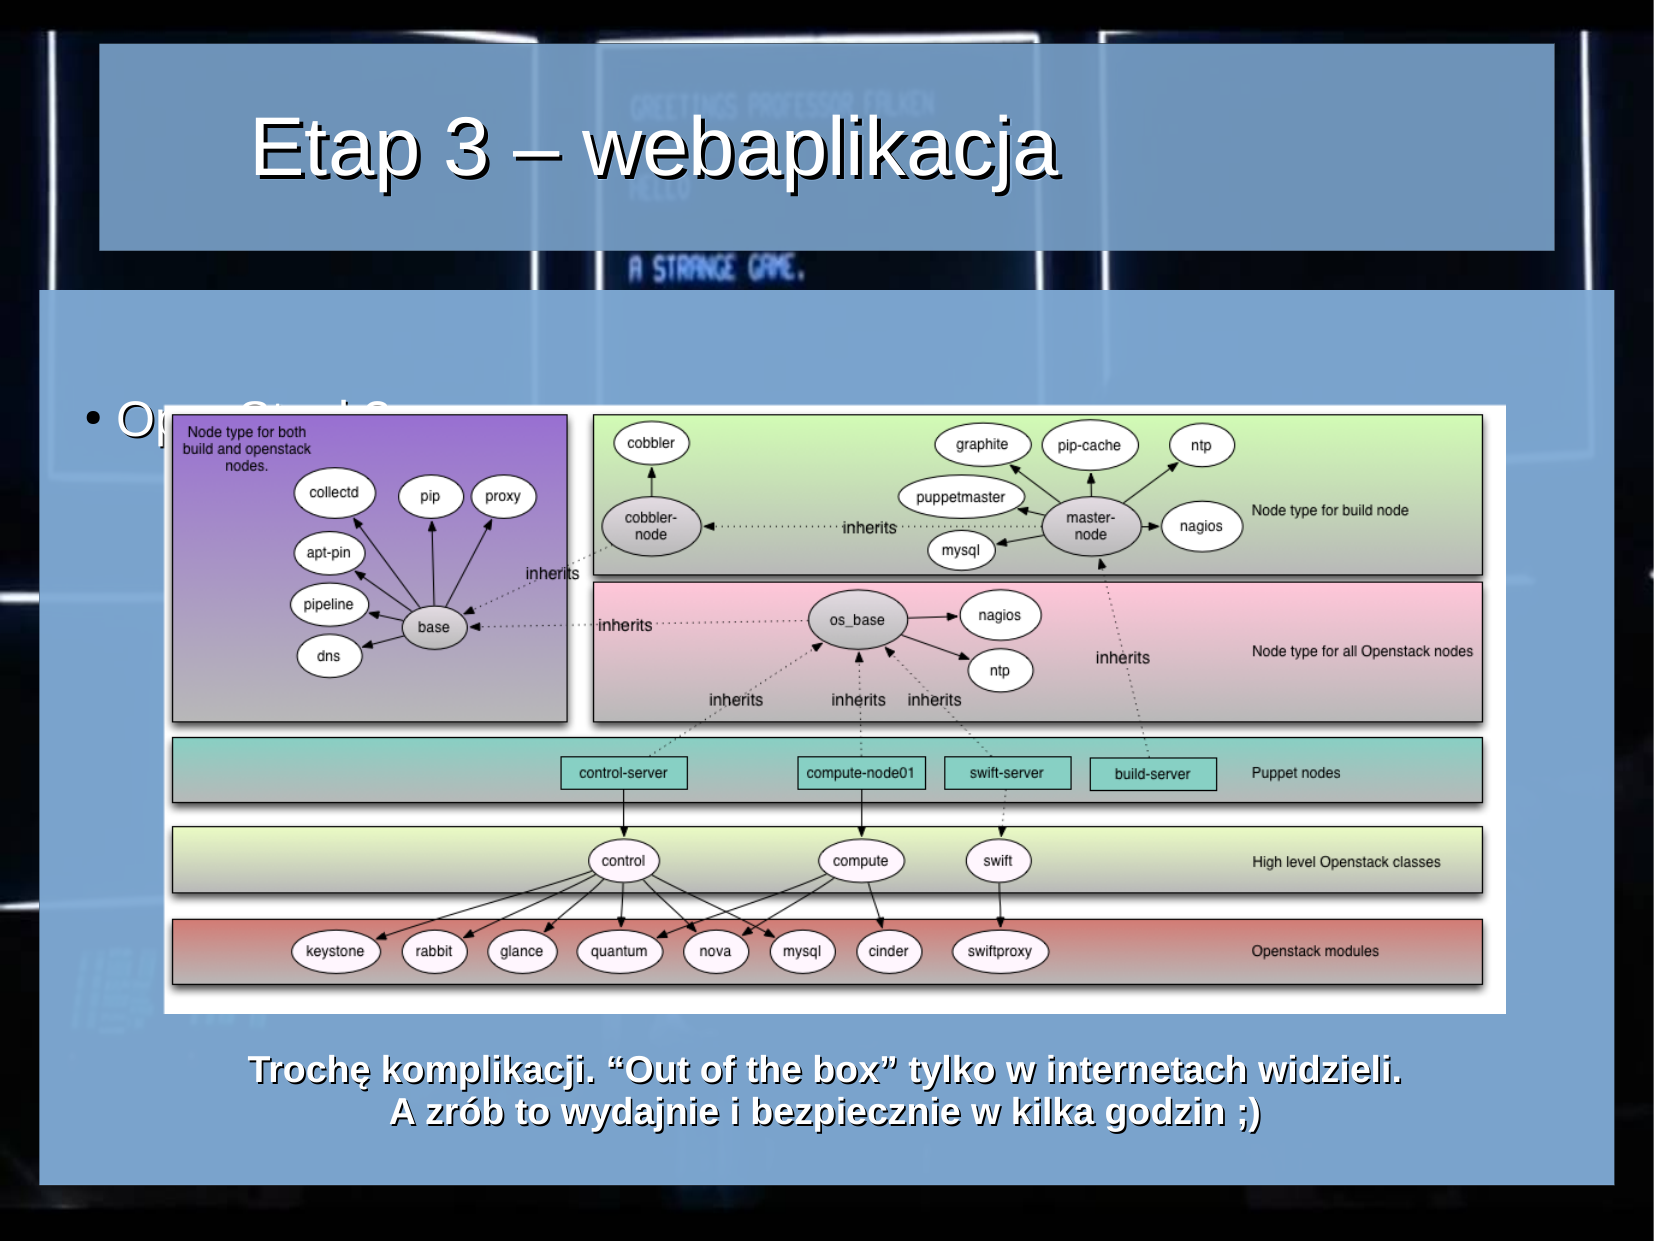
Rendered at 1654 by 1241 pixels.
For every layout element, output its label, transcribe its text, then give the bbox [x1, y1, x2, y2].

picture [0, 0, 1654, 1241]
text_box OpenStack? [39, 290, 1615, 1186]
text_box Trochę komplikacji. “Out of the box” tylko w internetach widzieli. A zrób to wydajnie i bezpiecznie w kilka godzin ;) [232, 1041, 1421, 1140]
title Etap 3 – webaplikacja [99, 43, 1555, 251]
